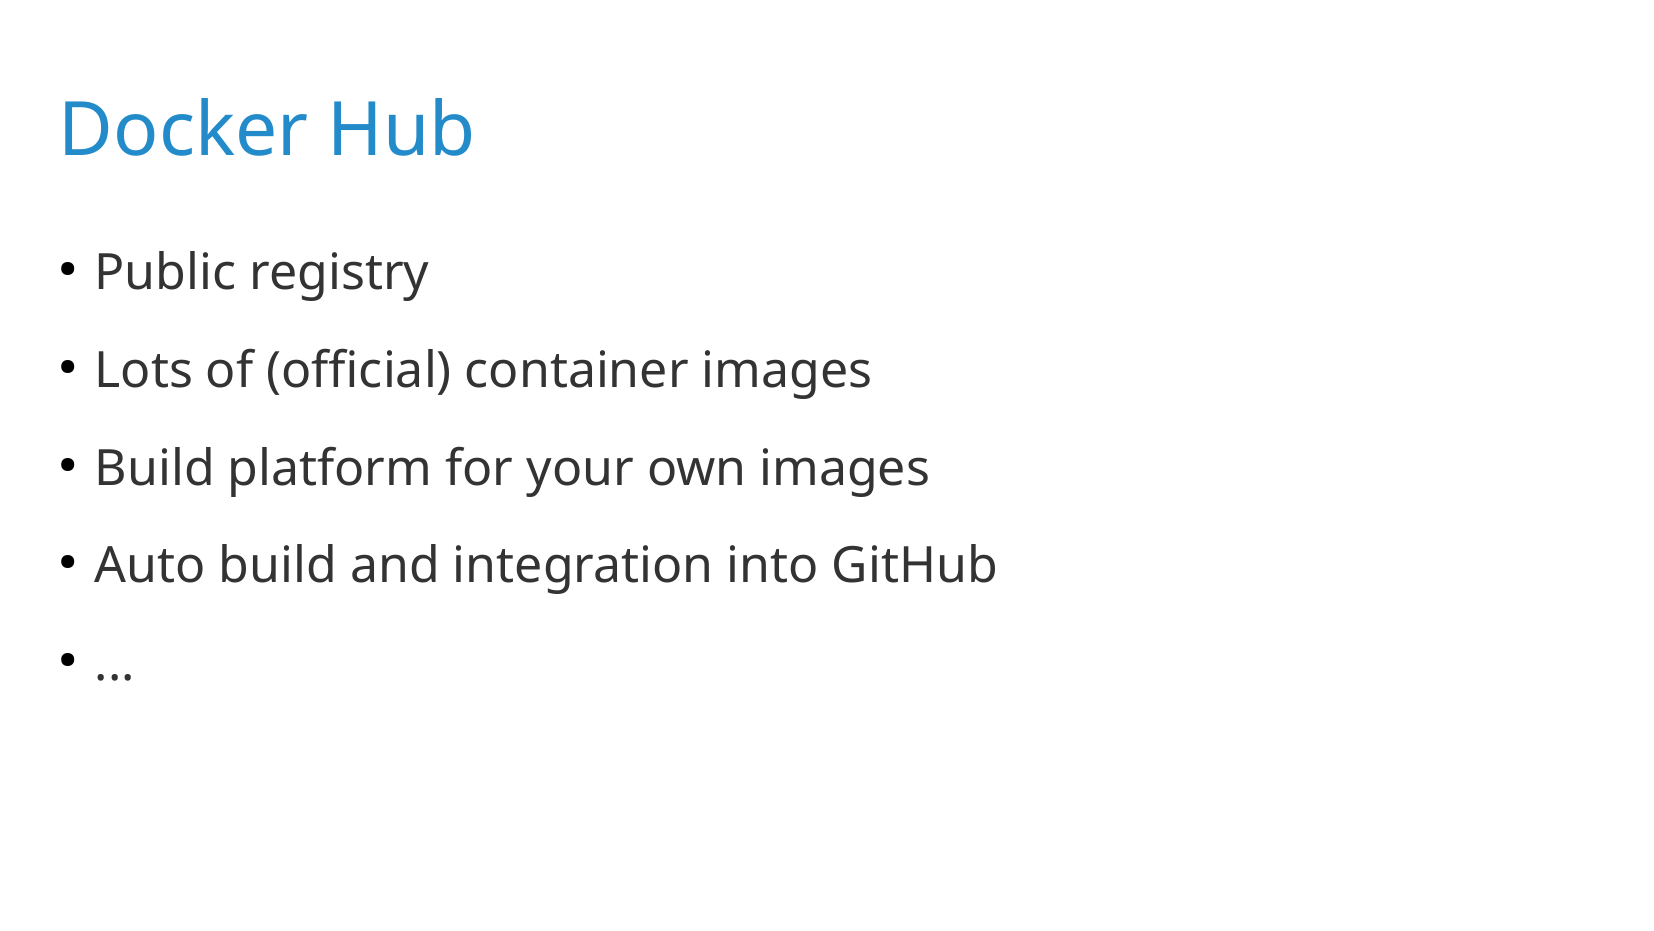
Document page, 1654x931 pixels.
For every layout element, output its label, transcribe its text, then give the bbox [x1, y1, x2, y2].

title Docker Hub [59, 59, 1595, 178]
list Public registry Lots of (official) container images Build platform for your own images Auto build and integration into GitHub ... [59, 236, 1595, 768]
